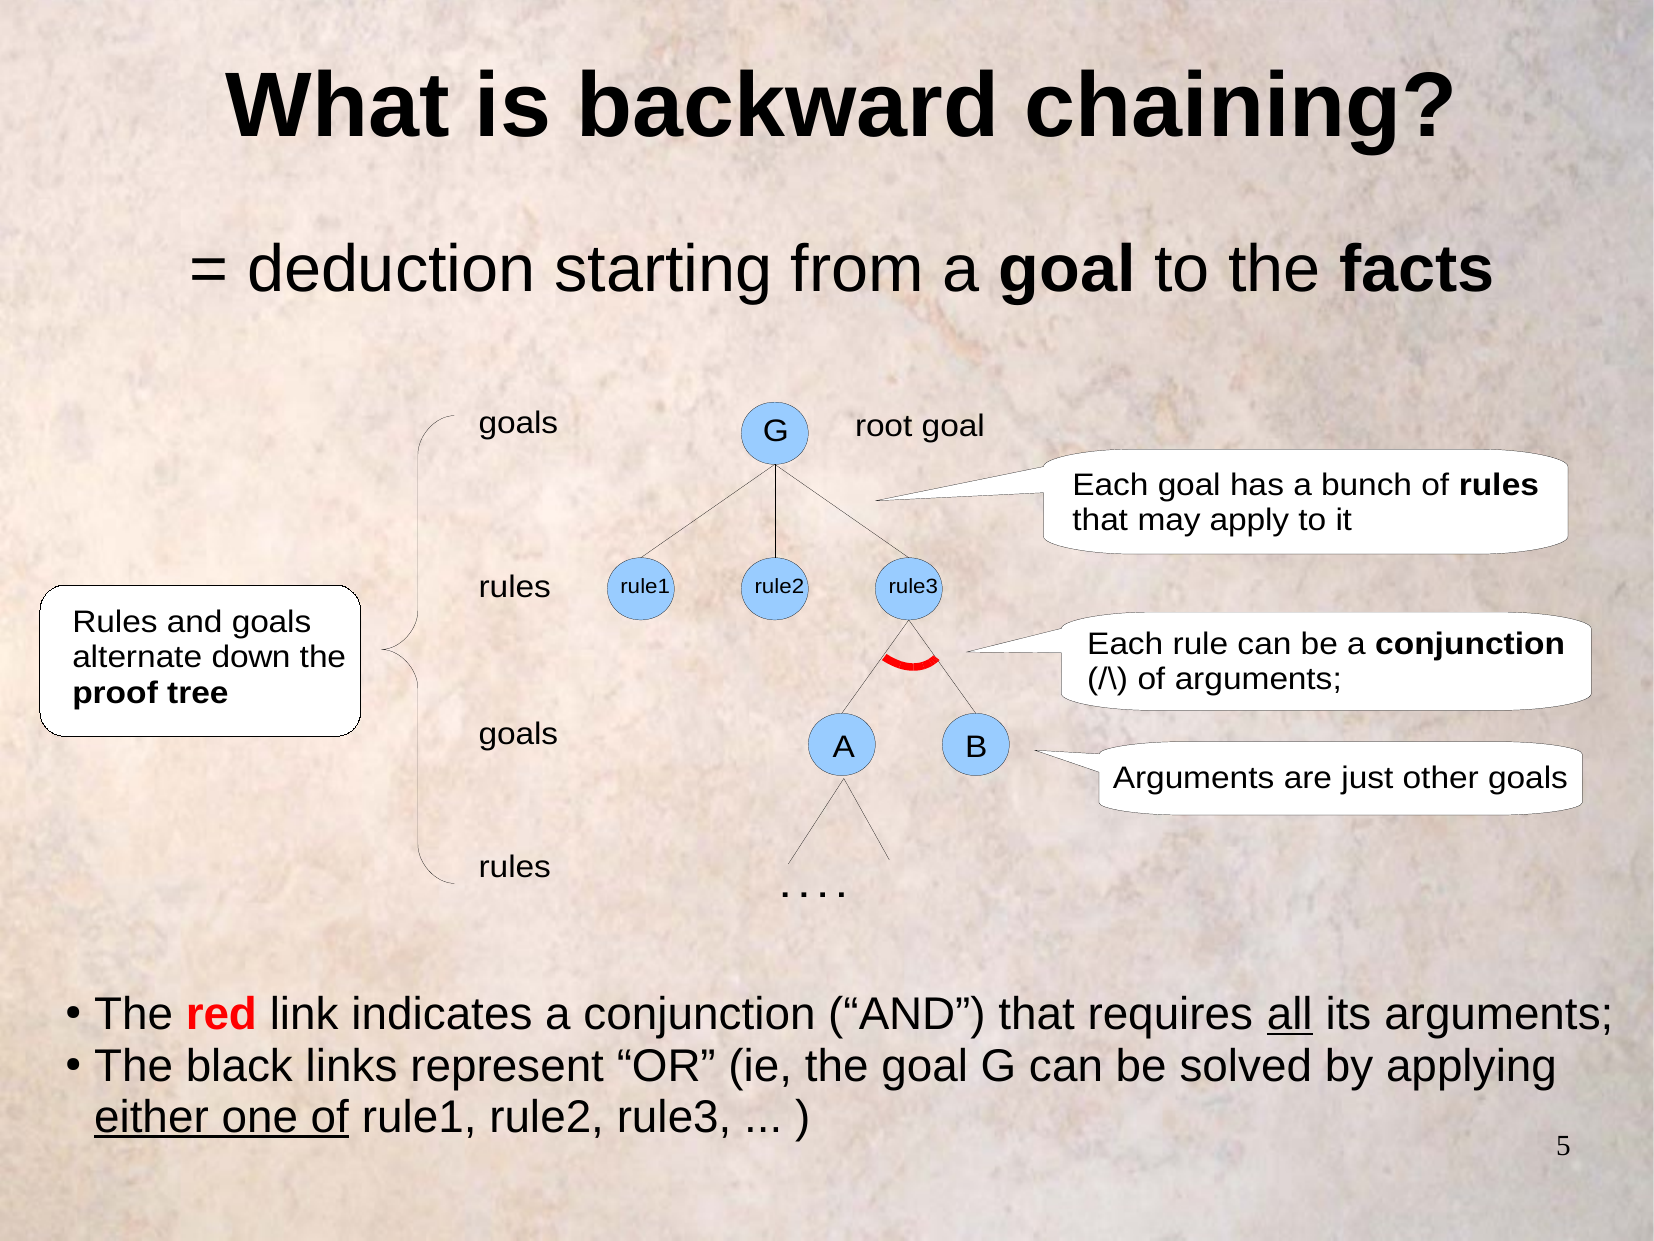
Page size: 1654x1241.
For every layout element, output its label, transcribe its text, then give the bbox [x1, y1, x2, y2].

picture [0, 0, 1654, 1241]
chart [54, 342, 1596, 978]
subtitle What is backward chaining? = deduction starting from a goal to the facts [77, 53, 1608, 306]
text_box [39, 587, 54, 734]
text_box The red link indicates a conjunction (“AND”) that requires all its arguments; The black links represent “OR” (ie, the goal G can be solved by applying either one of rule1, rule2, rule3, ... ) [50, 981, 1628, 1151]
